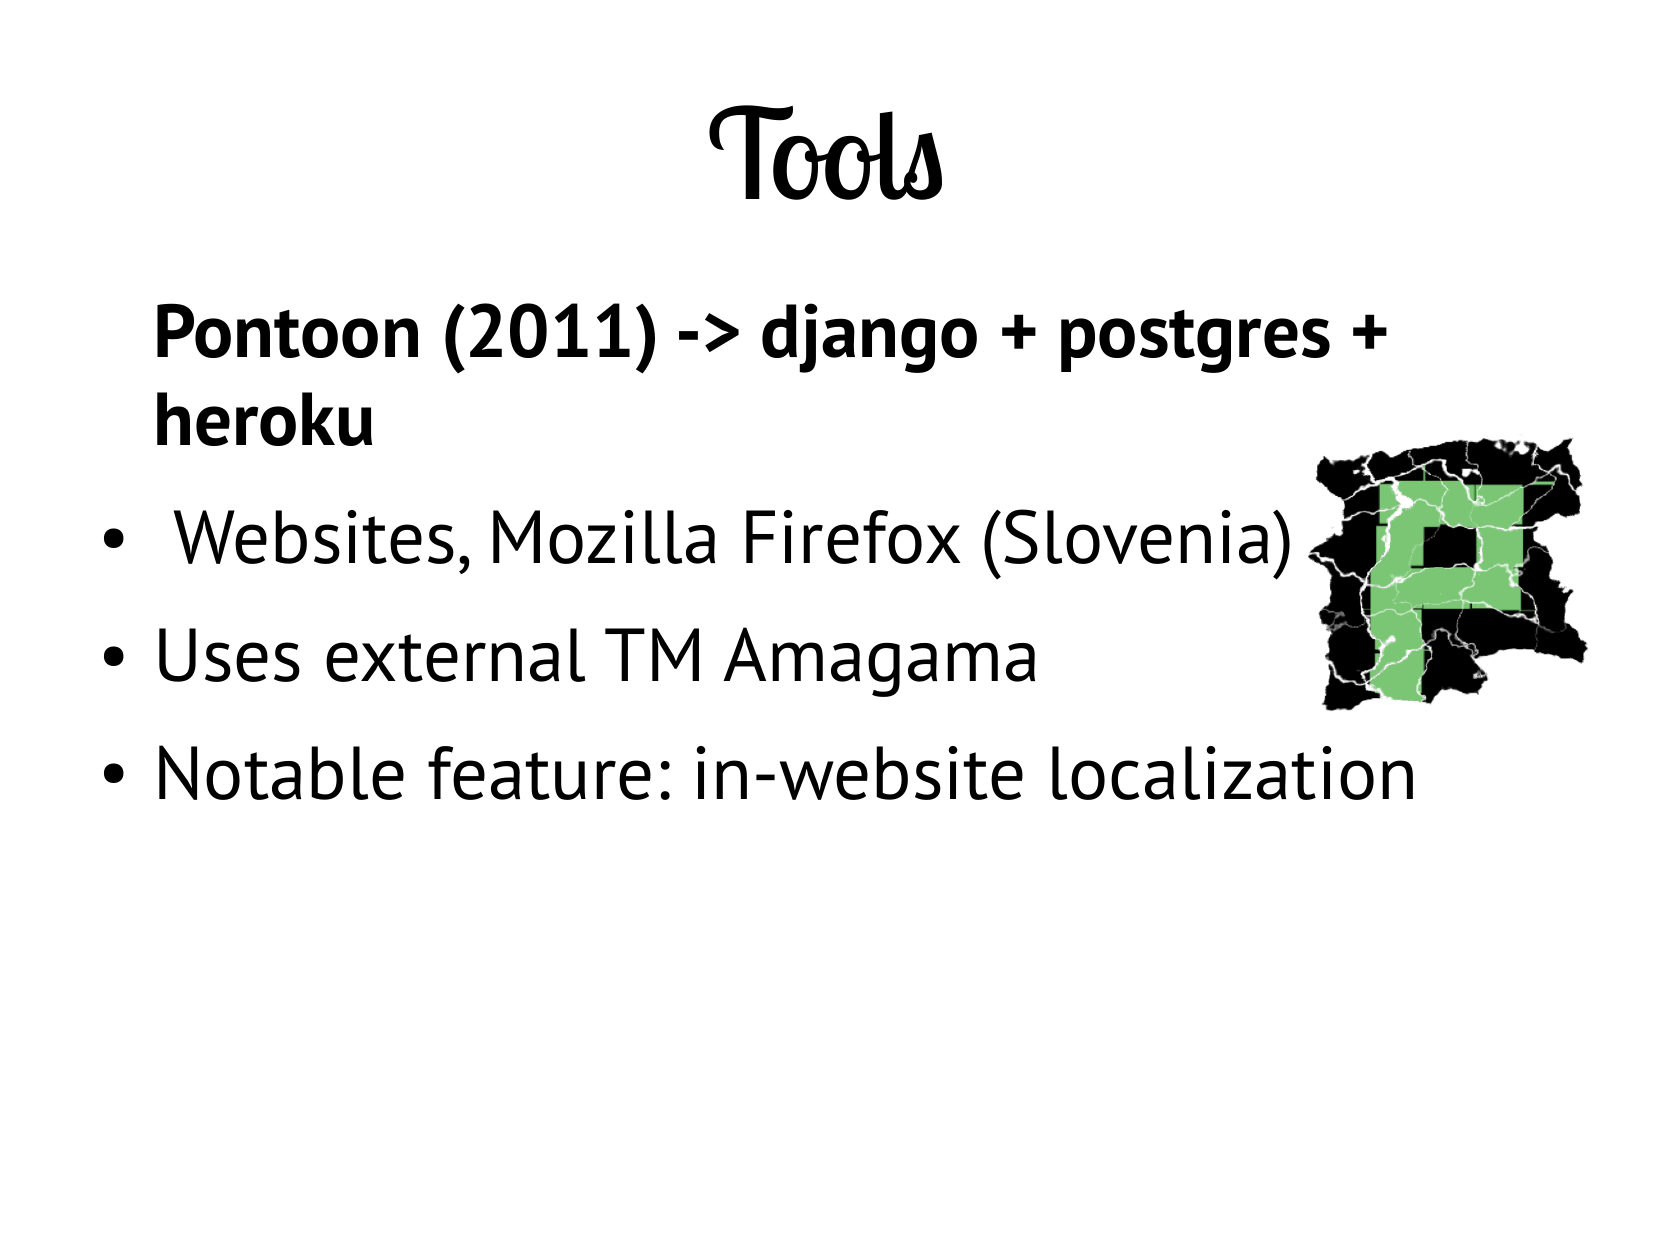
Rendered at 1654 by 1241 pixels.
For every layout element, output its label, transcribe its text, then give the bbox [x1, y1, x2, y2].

picture [1299, 424, 1595, 721]
title Tools [82, 49, 1571, 257]
list Pontoon (2011) -> django + postgres + heroku Websites, Mozilla Firefox (Slovenia) Uses external TM Amagama Notable feature: in-website localization [82, 290, 1571, 1010]
